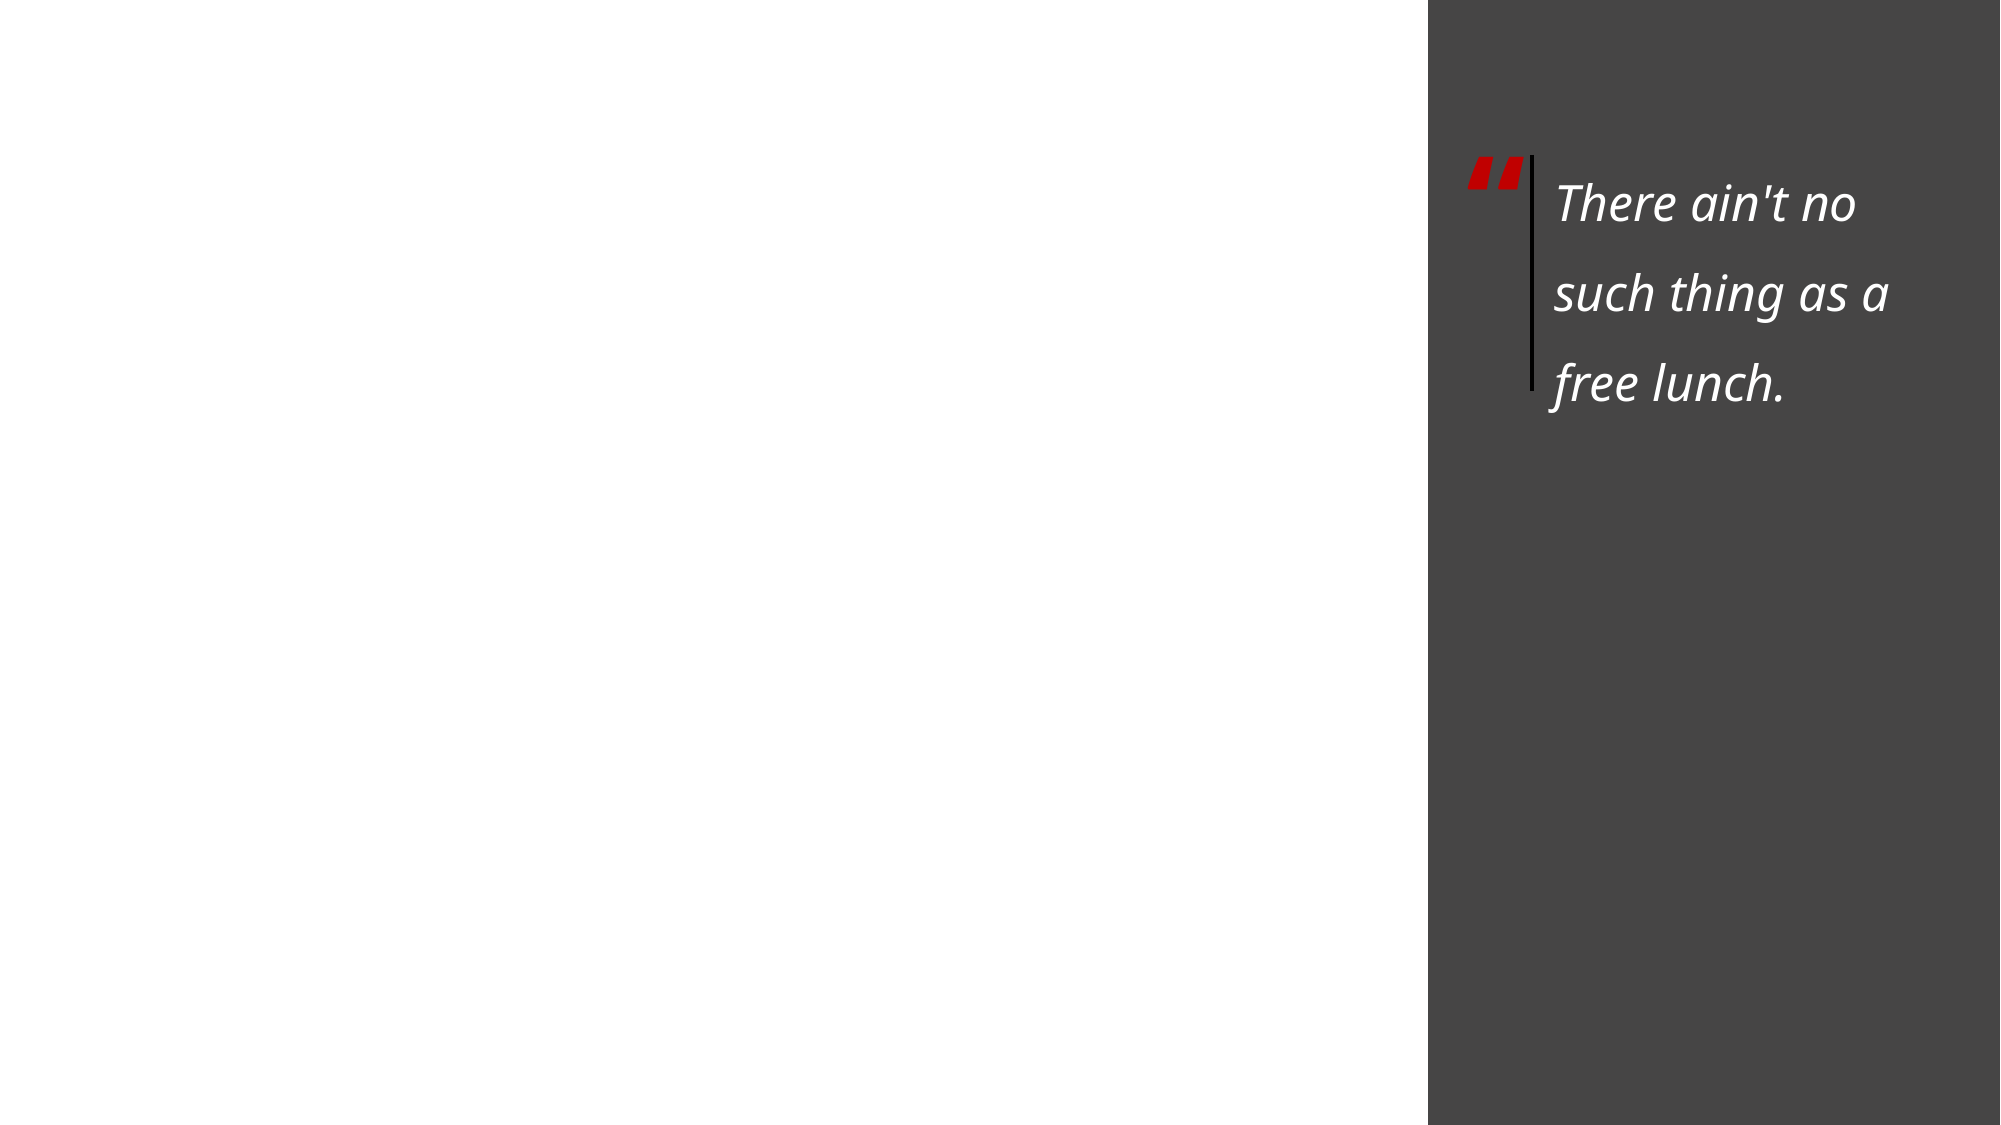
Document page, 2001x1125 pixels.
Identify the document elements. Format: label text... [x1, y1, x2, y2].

text_box “ [1451, 112, 1533, 289]
text_box [1428, 0, 2000, 1125]
text_box There ain't no such thing as a free lunch. [1539, 133, 1918, 501]
